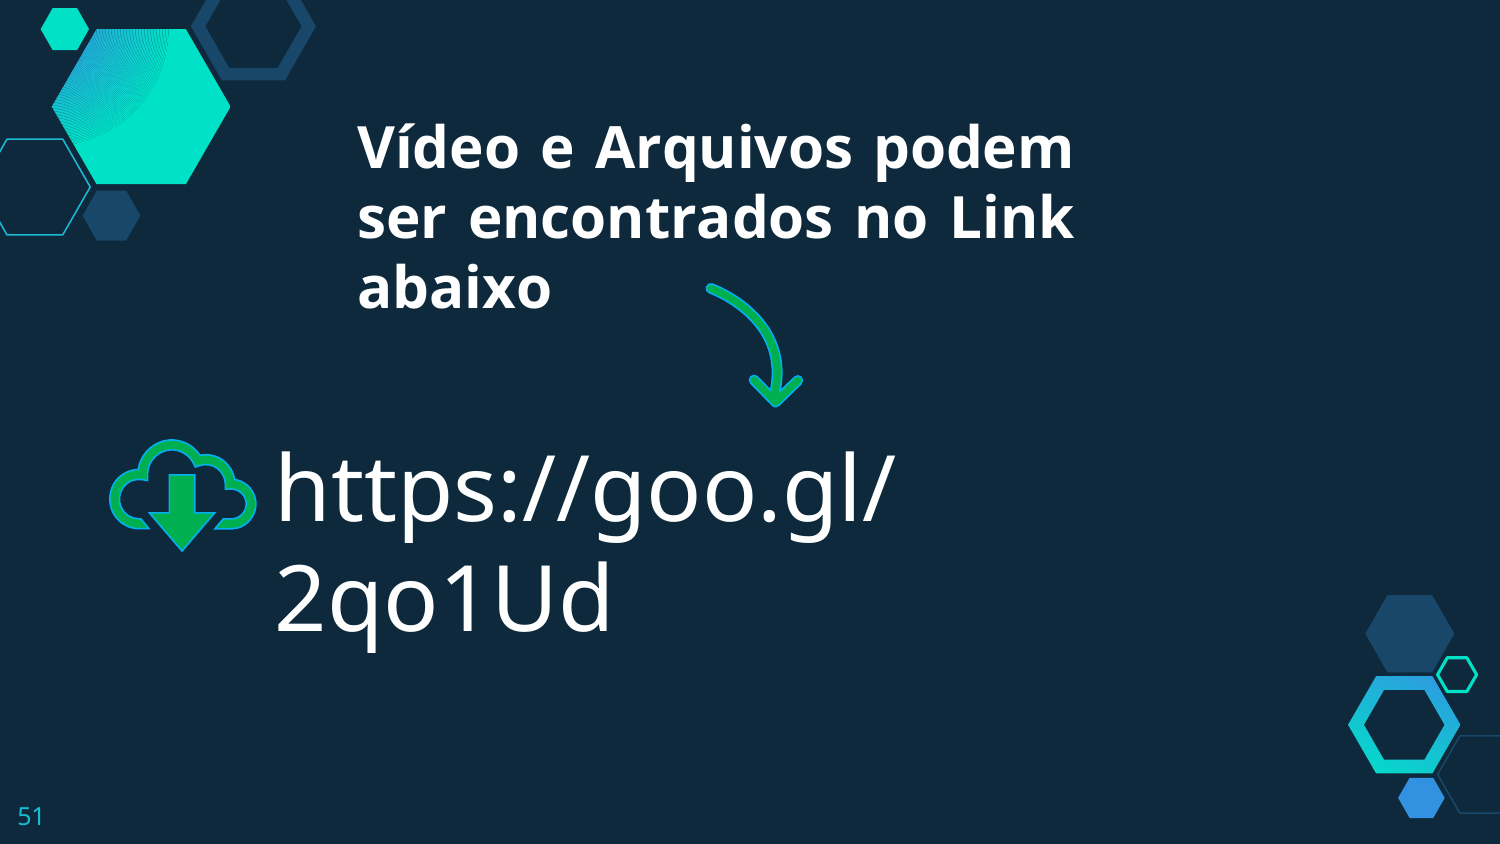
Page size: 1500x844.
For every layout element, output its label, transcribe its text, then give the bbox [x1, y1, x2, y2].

picture [105, 418, 260, 573]
picture [679, 270, 830, 421]
text_box Vídeo e Arquivos podem ser encontrados no Link abaixo [342, 102, 1158, 260]
text_box 51 [2, 785, 93, 844]
text_box https://goo.gl/2qo1Ud [260, 421, 1241, 549]
